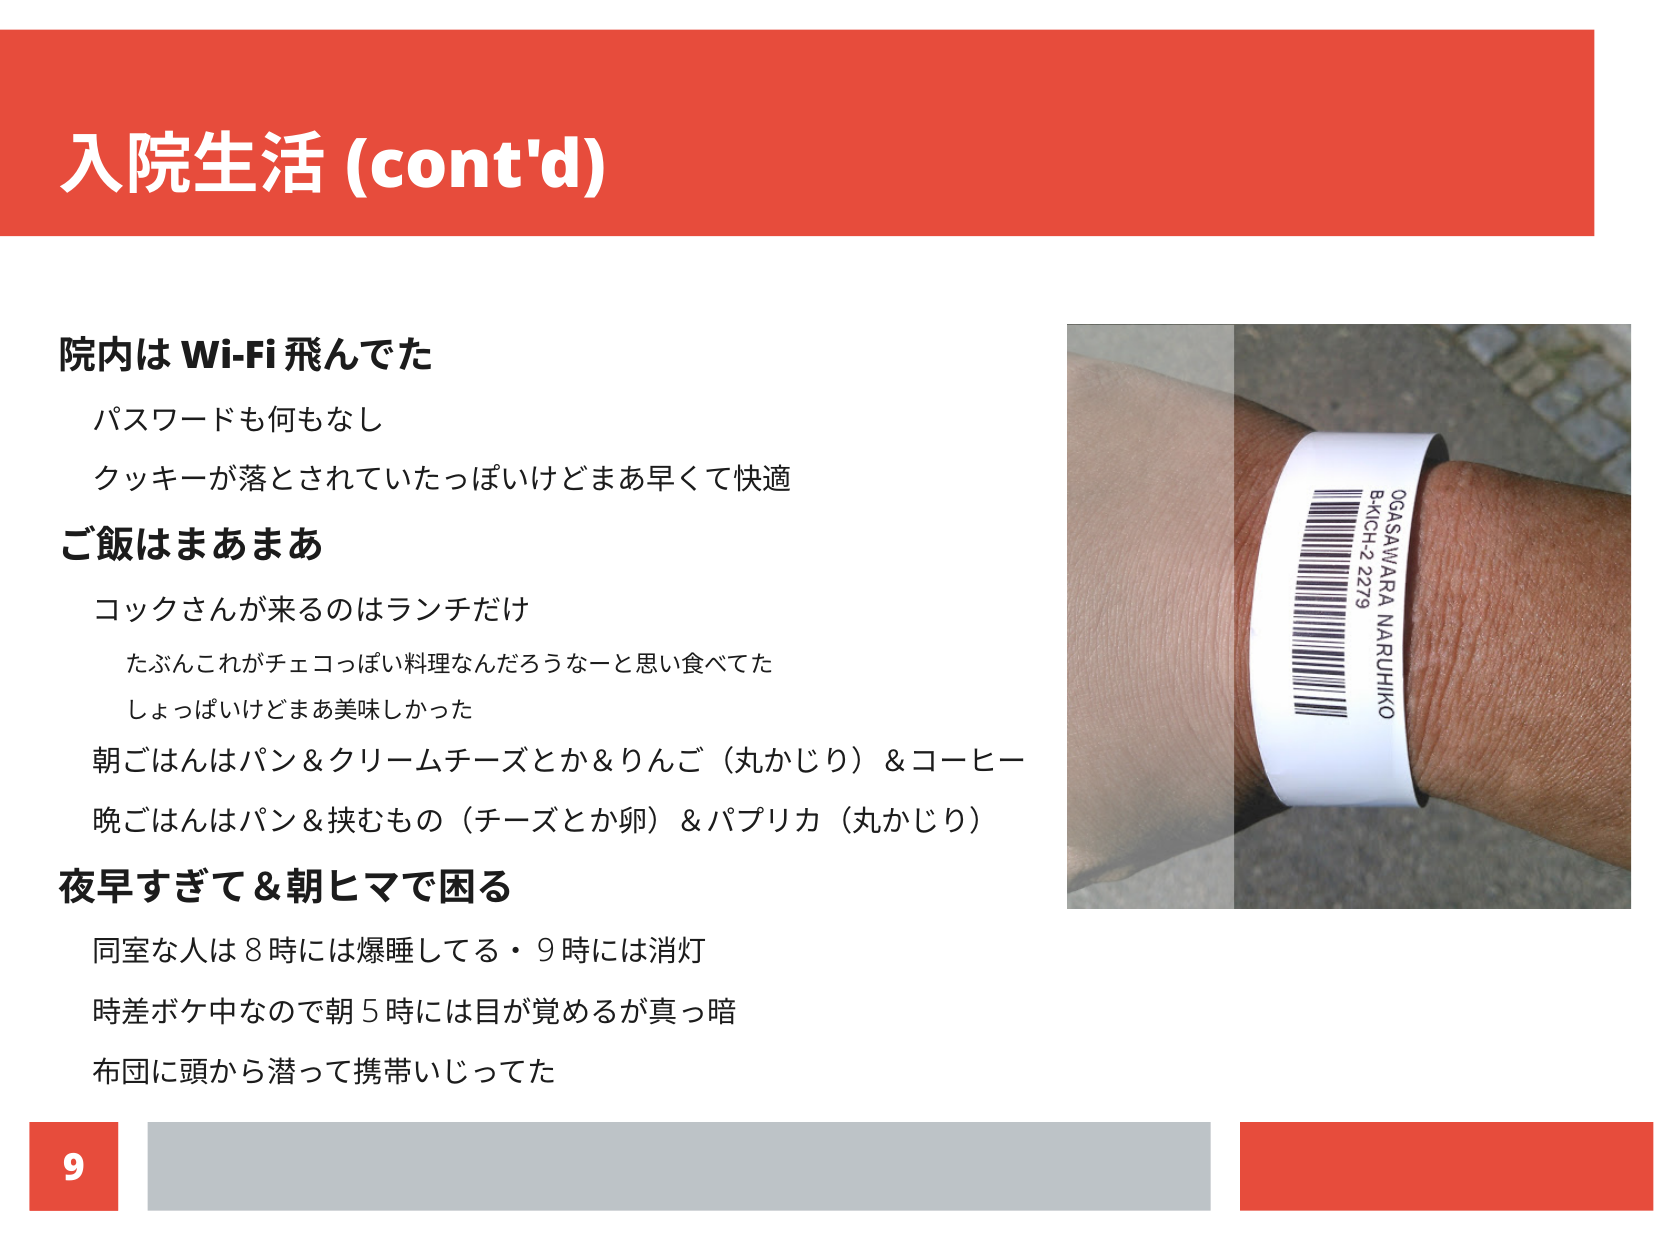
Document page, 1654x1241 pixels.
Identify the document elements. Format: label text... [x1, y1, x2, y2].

picture [1235, 324, 1632, 909]
list 院内はWi-Fi飛んでた パスワードも何もなし クッキーが落とされていたっぽいけどまあ早くて快適 ご飯はまあまあ コックさんが来るのはランチだけ たぶんこれがチェコっぽい料理なんだろうなーと思い食べてた しょっぱいけどまあ美味しかった 朝ごはんはパン＆クリームチーズとか＆りんご（丸かじり）＆コーヒー 晩ごはんはパン＆挟むもの（チーズとか卵）＆パプリカ（丸かじり） 夜早すぎて＆朝ヒマで困る 同室な人は8時には爆睡してる・9時には消灯 時差ボケ中なので朝5時には目が覚めるが真っ暗 布団に頭から潜って携帯いじってた [59, 324, 1235, 1093]
title 入院生活(cont'd) [59, 59, 1595, 207]
